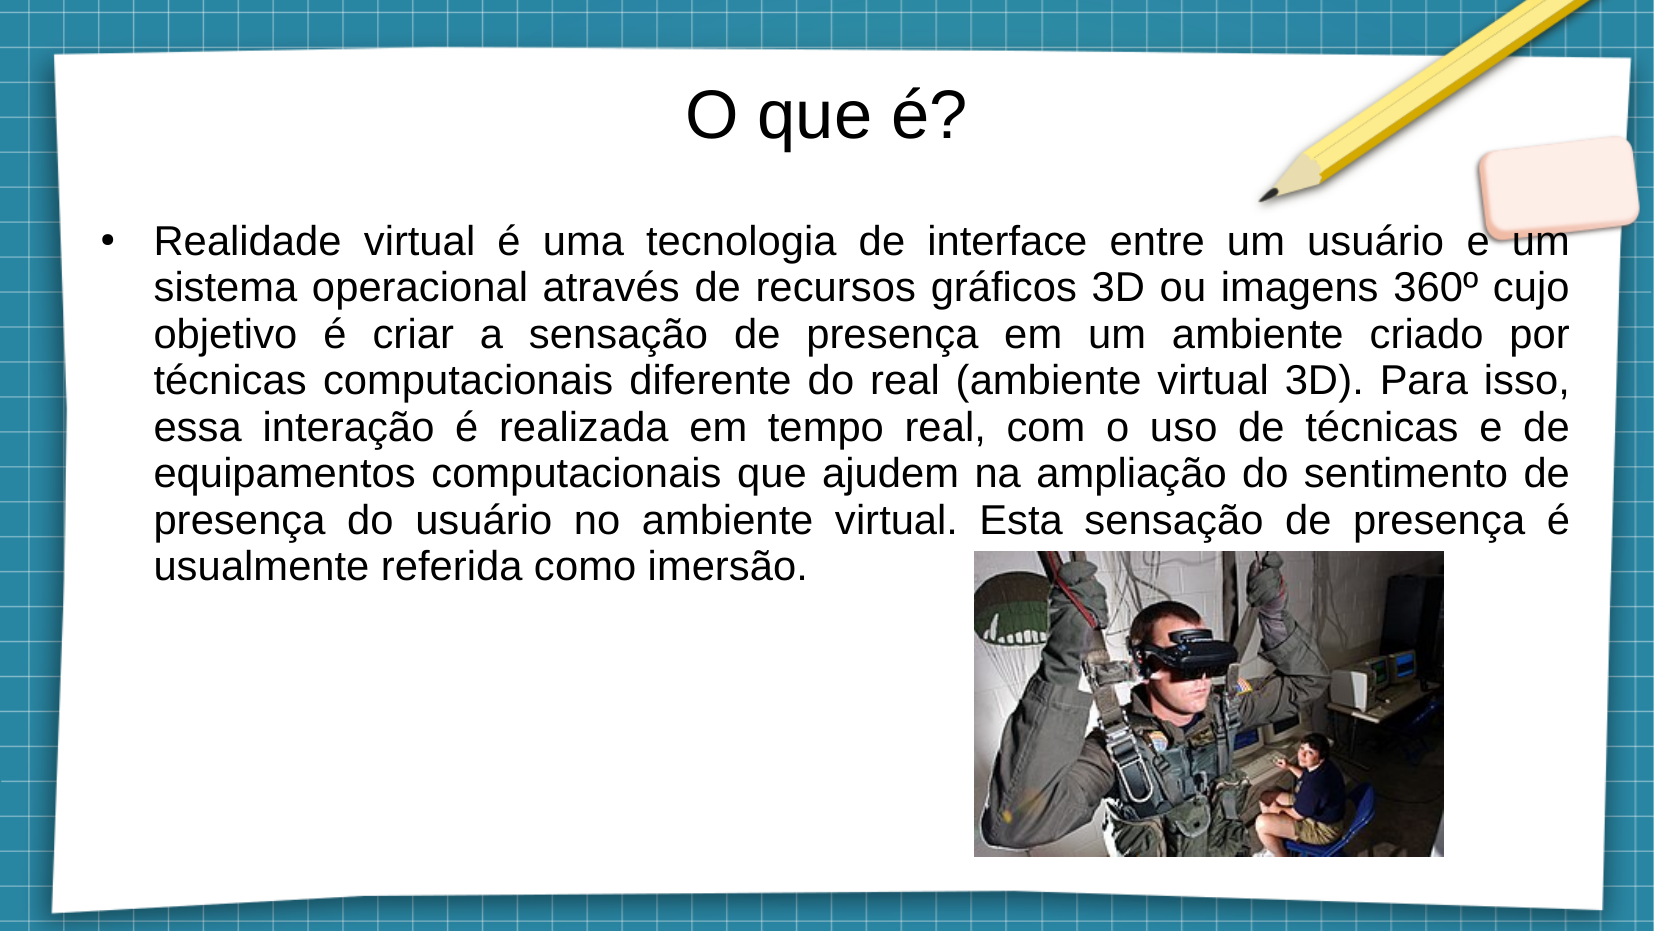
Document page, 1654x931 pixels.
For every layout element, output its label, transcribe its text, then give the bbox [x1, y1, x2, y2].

picture [0, 0, 1654, 931]
title O que é? [82, 37, 1571, 193]
list Realidade virtual é uma tecnologia de interface entre um usuário e um sistema operacional através de recursos gráficos 3D ou imagens 360º cujo objetivo é criar a sensação de presença em um ambiente criado por técnicas computacionais diferente do real (ambiente virtual 3D). Para isso, essa interação é realizada em tempo real, com o uso de técnicas e de equipamentos computacionais que ajudem na ampliação do sentimento de presença do usuário no ambiente virtual. Esta sensação de presença é usualmente referida como imersão. [82, 217, 1571, 758]
